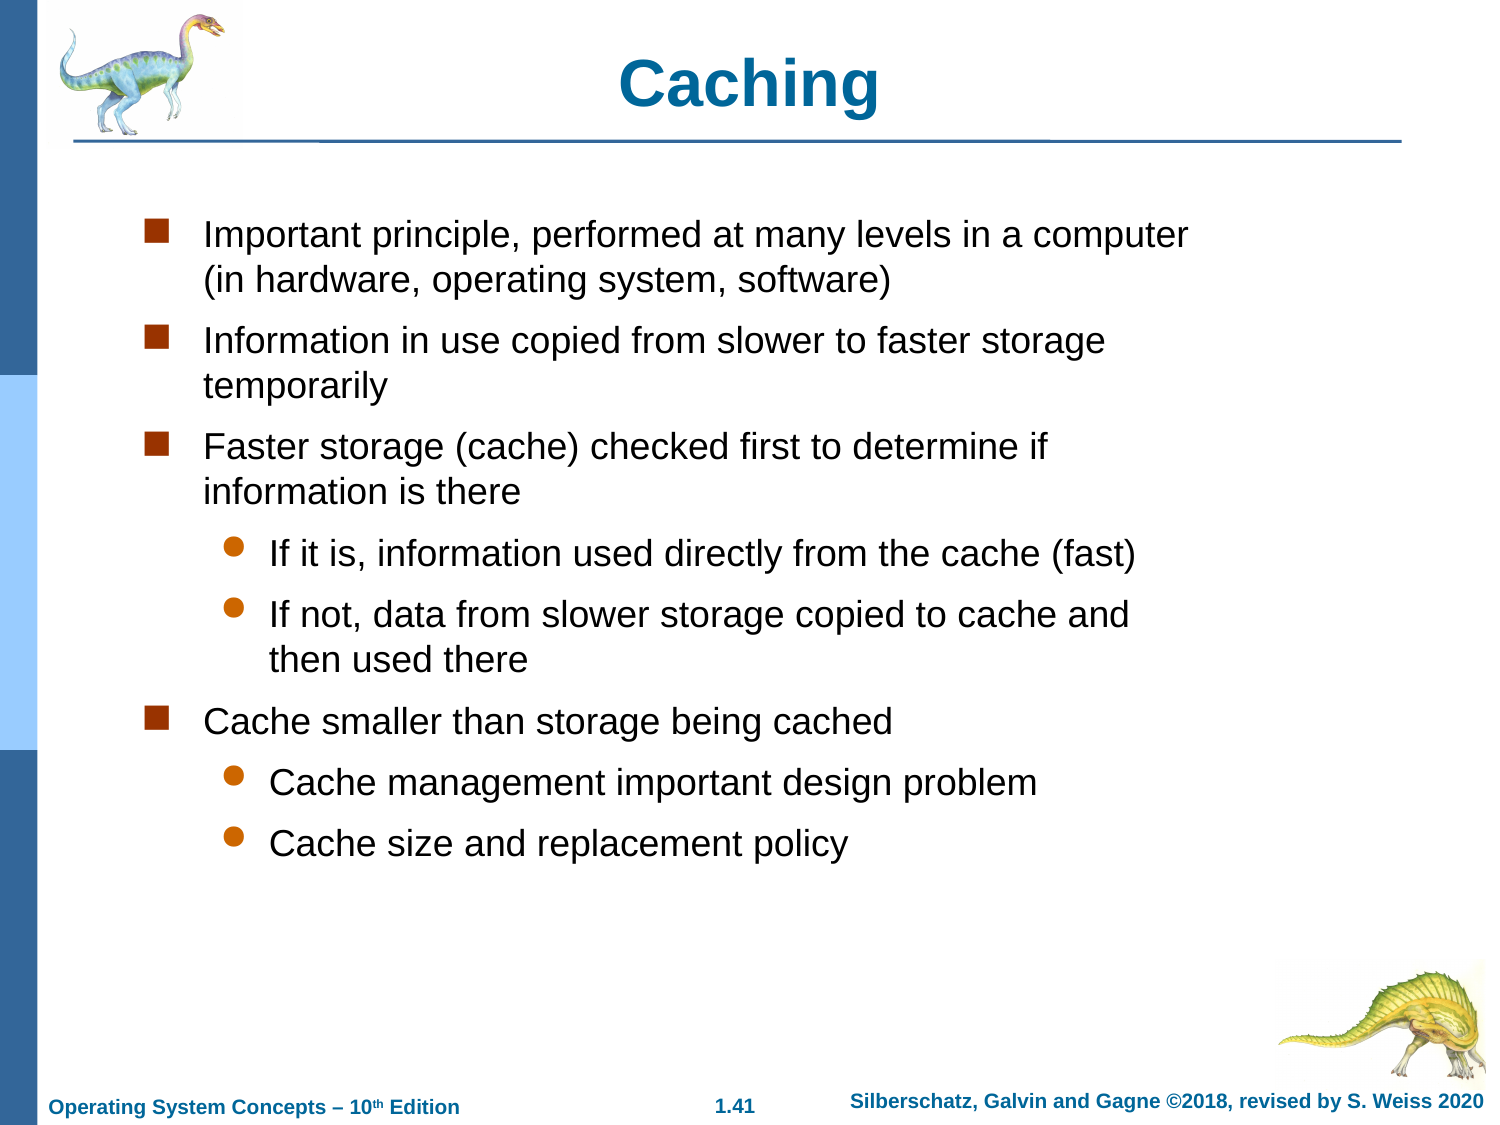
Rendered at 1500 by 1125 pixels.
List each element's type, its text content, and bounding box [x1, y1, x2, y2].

text_box Important principle, performed at many levels in a computer (in hardware, operating system, software) Information in use copied from slower to faster storage temporarily Faster storage (cache) checked first to determine if information is there If it is, information used directly from the cache (fast) If not, data from slower storage copied to cache and then used there Cache smaller than storage being cached Cache management important design problem Cache size and replacement policy [132, 202, 1226, 1008]
picture [1275, 959, 1486, 1090]
picture [46, 0, 243, 149]
text_box Caching [75, 32, 1426, 128]
